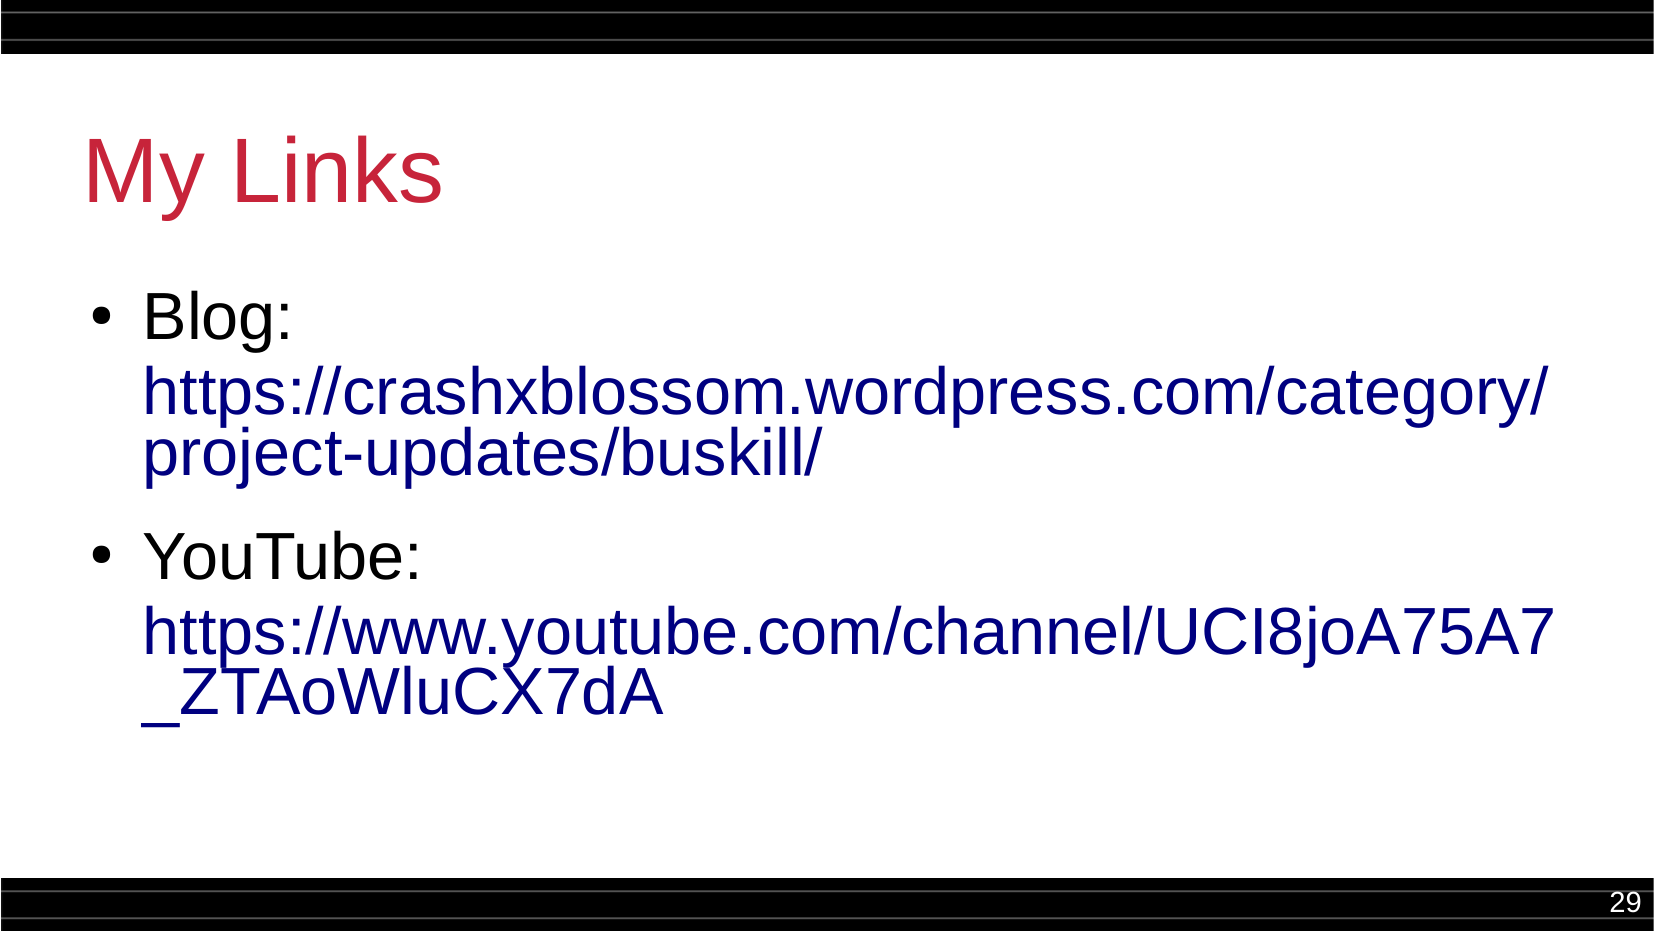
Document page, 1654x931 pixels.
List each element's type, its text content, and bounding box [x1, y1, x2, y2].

list Blog: https://crashxblossom.wordpress.com/category/project-updates/buskill/ YouTube: https://www.youtube.com/channel/UCI8joA75A7_ZTAoWluCX7dA [71, 279, 1561, 766]
picture [1, 878, 1654, 931]
title My Links [82, 92, 1571, 249]
picture [1, 0, 1654, 54]
